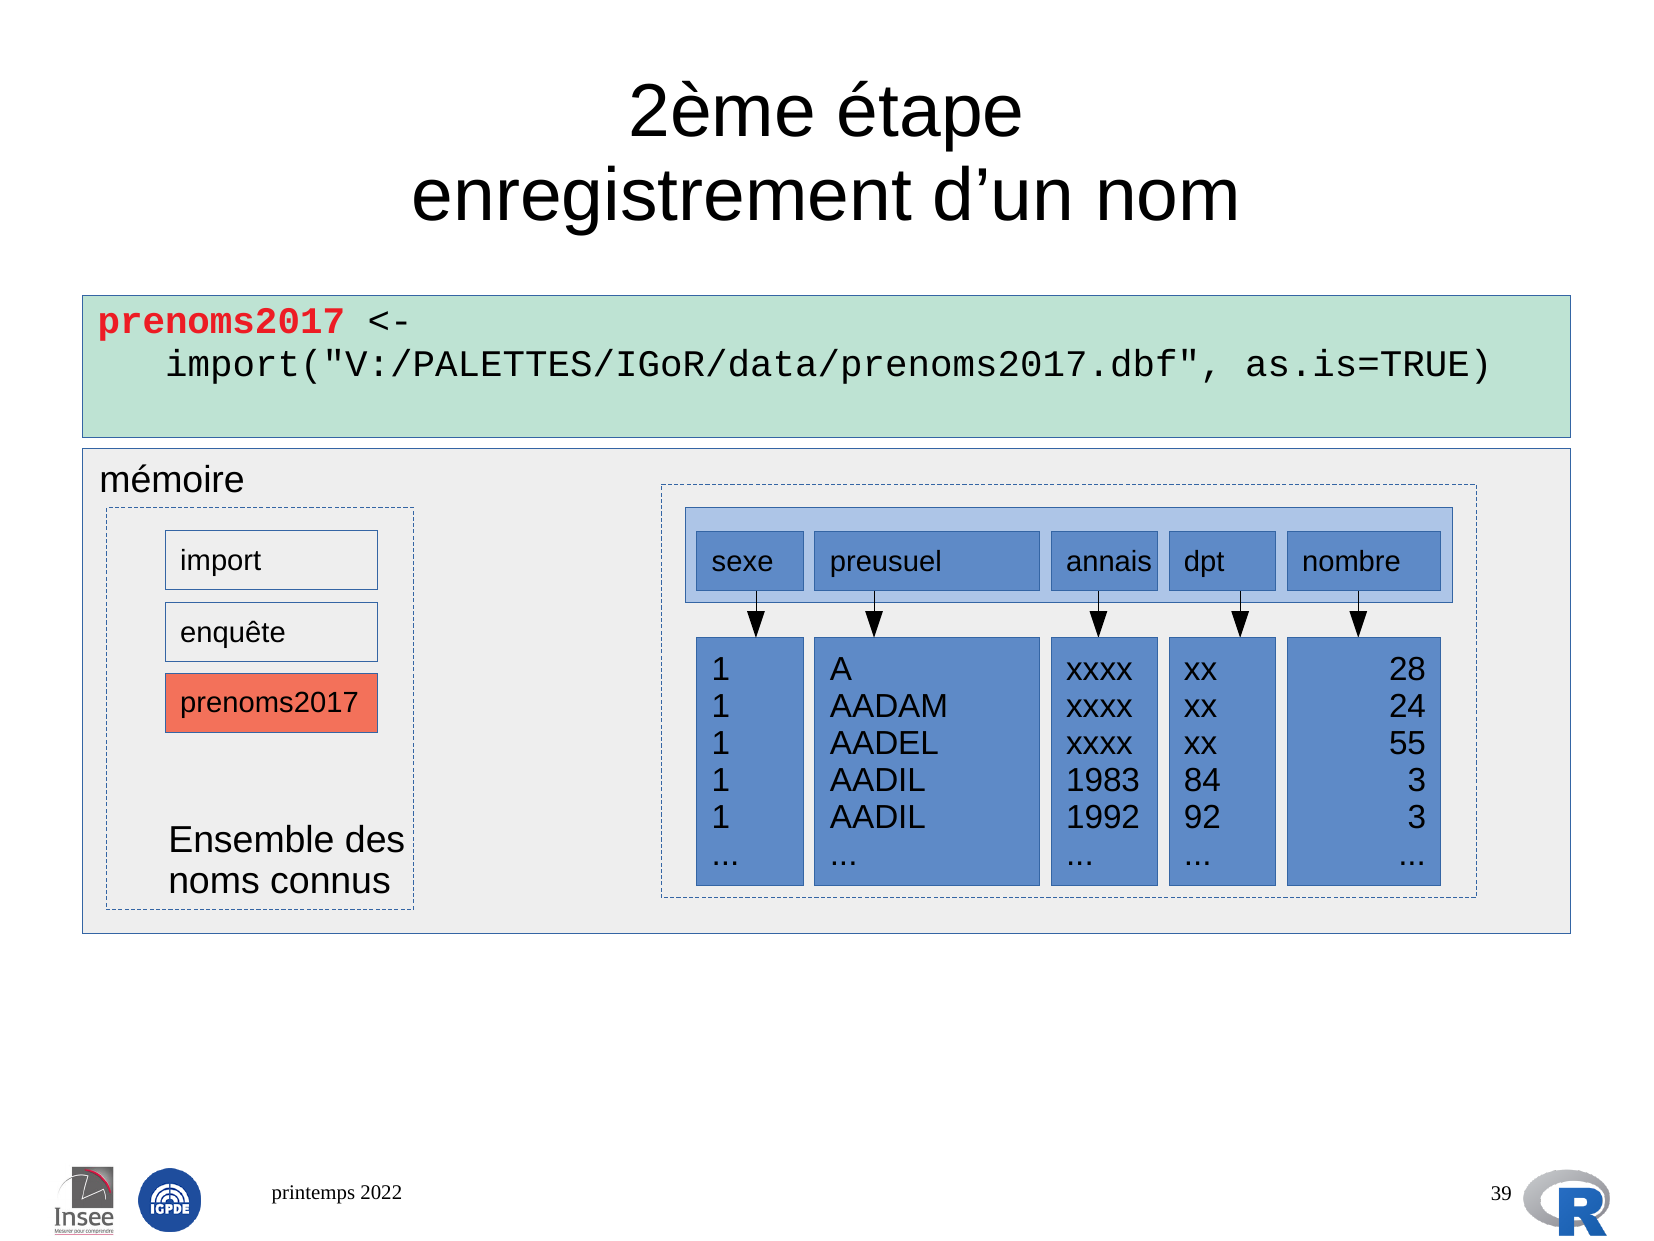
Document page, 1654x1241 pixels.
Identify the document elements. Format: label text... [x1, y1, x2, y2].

text_box mémoire [84, 451, 260, 508]
text_box dpt [1169, 531, 1276, 591]
picture [138, 1168, 201, 1232]
text_box nombre [1287, 531, 1441, 591]
text_box xxxx xxxx xxxx 1983 1992 ... [1051, 637, 1158, 886]
text_box [82, 448, 1571, 934]
text_box 1 1 1 1 1 ... [696, 637, 804, 886]
text_box import [165, 530, 378, 590]
picture [47, 1163, 120, 1236]
text_box preusuel [814, 531, 1040, 591]
picture [1523, 1169, 1610, 1236]
title 2ème étape enregistrement d’un nom [82, 49, 1571, 257]
text_box prenoms2017 <- import("V:/PALETTES/IGoR/data/prenoms2017.dbf", as.is=TRUE) [82, 295, 1571, 438]
text_box xx xx xx 84 92 ... [1169, 637, 1276, 886]
text_box prenoms2017 [165, 673, 378, 733]
text_box A AADAM AADEL AADIL AADIL ... [814, 637, 1040, 886]
text_box 28 24 55 3 3 ... [1287, 637, 1441, 886]
text_box sexe [696, 531, 804, 591]
text_box annais [1051, 531, 1158, 591]
text_box Ensemble des noms connus [153, 810, 431, 910]
text_box enquête [165, 602, 378, 662]
